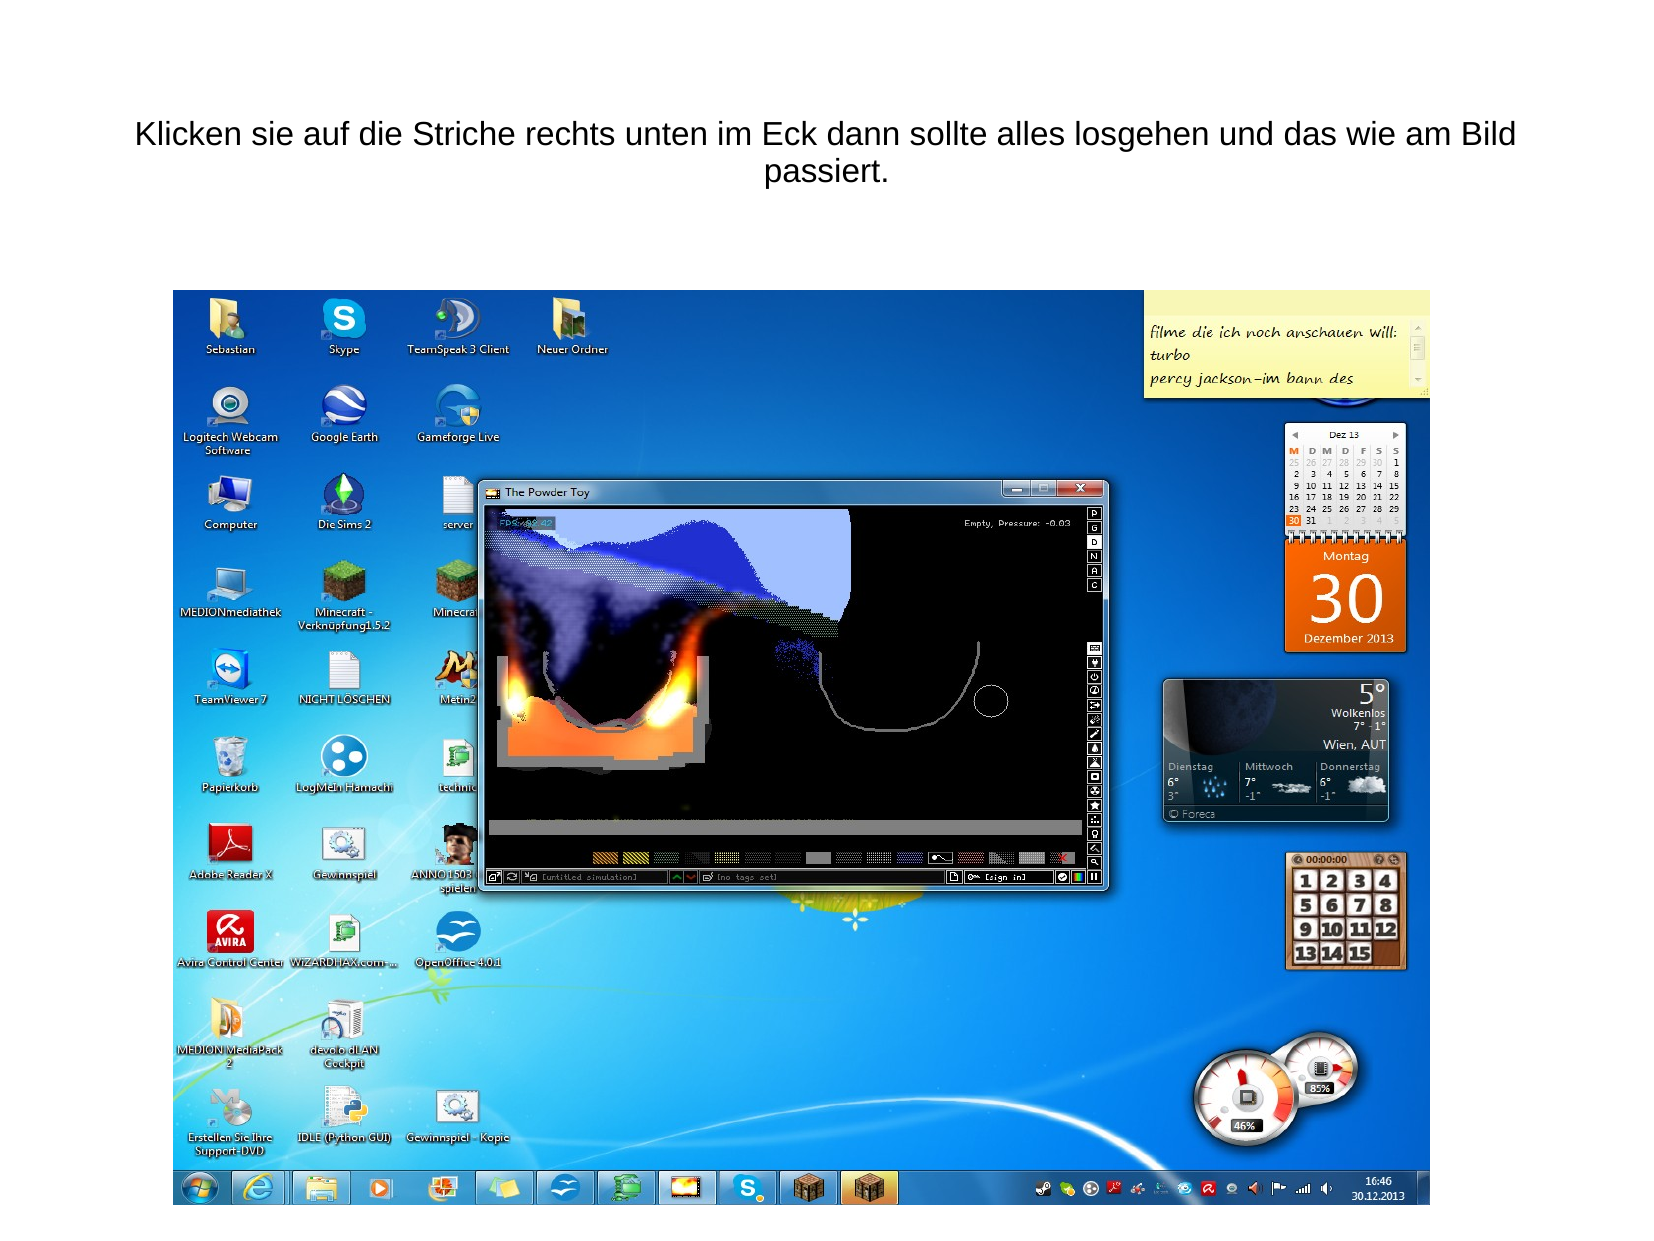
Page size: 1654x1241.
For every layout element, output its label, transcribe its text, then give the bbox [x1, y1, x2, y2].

title Klicken sie auf die Striche rechts unten im Eck dann sollte alles losgehen und das wie am Bild passiert. [82, 49, 1571, 257]
picture [173, 290, 1430, 1205]
